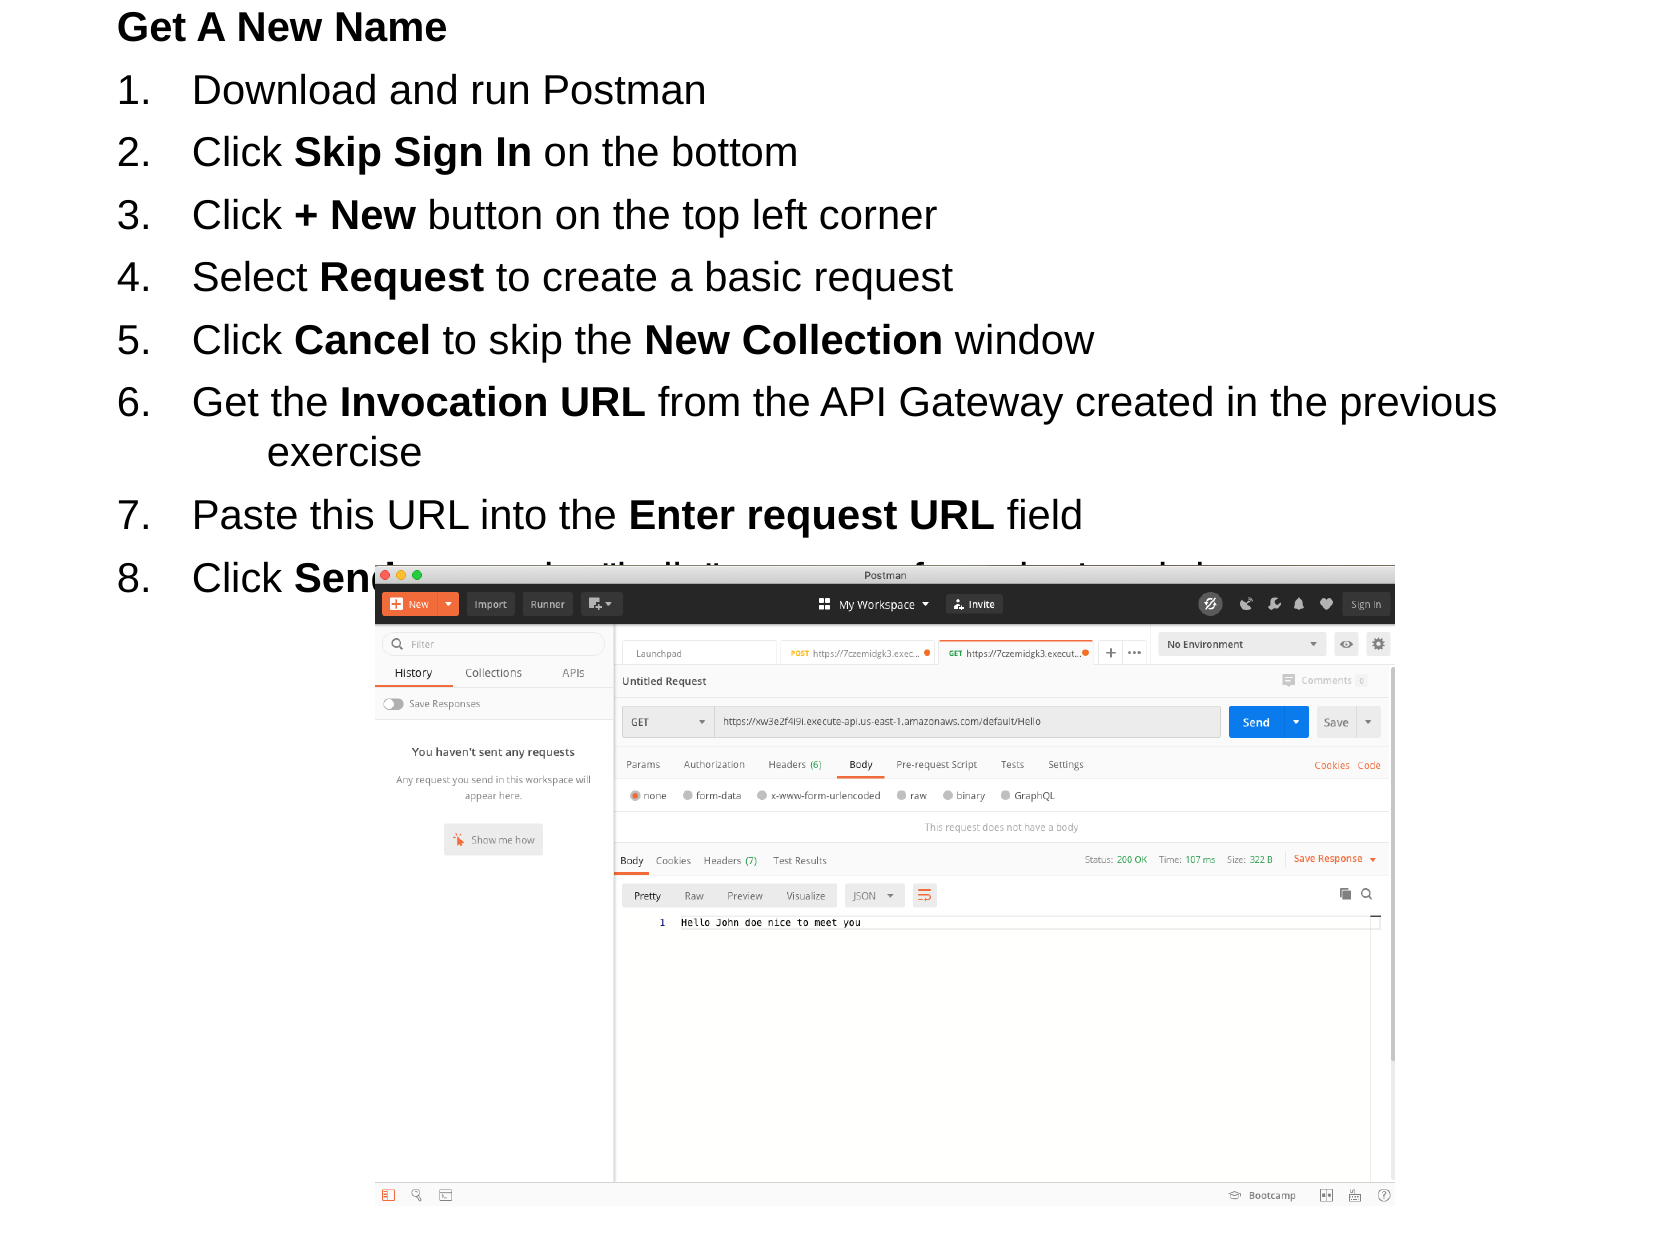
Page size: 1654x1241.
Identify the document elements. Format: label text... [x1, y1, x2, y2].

text_box Get A New Name Download and run Postman Click Skip Sign In on the bottom Click + New button on the top left corner Select Request to create a basic request Click Cancel to skip the New Collection window Get the Invocation URL from the API Gateway created in the previous exercise Paste this URL into the Enter request URL field Click Send to see the "hello" message from the Lambda [116, 0, 1654, 585]
picture [375, 565, 1395, 1206]
